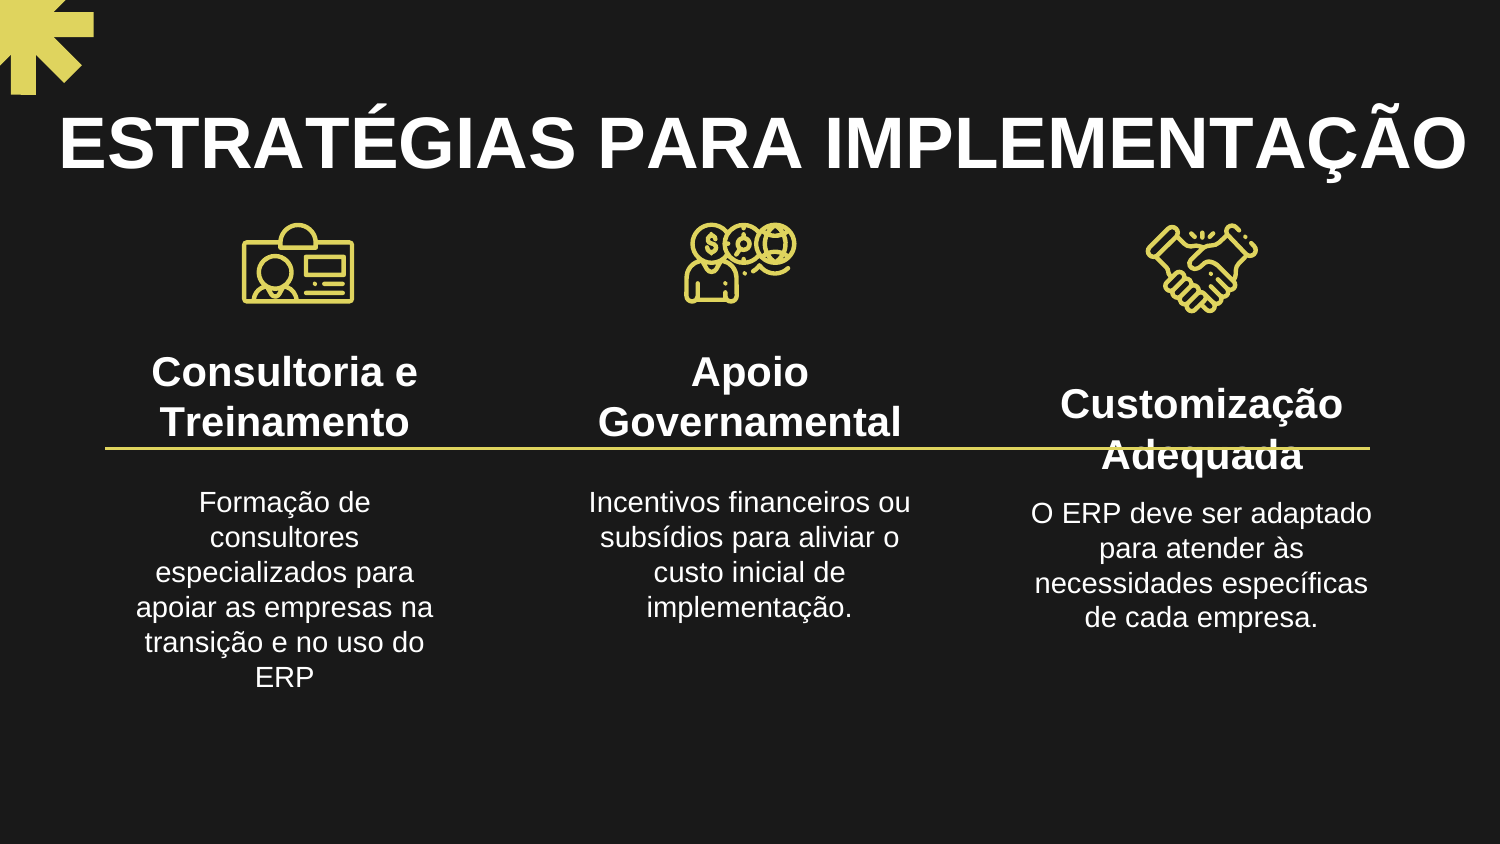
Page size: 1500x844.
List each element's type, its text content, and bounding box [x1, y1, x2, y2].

text_box [750, 263, 791, 276]
subtitle Formação de consultores especializados para apoiar as empresas na transição e no uso do ERP [104, 483, 465, 589]
subtitle O ERP deve ser adaptado para atender às necessidades específicas de cada empresa. [1021, 493, 1382, 599]
title ESTRATÉGIAS PARA IMPLEMENTAÇÃO [58, 96, 1483, 172]
text_box [241, 222, 355, 304]
title Consultoria e Treinamento [104, 344, 465, 405]
text_box [1189, 231, 1197, 240]
text_box [1207, 231, 1216, 240]
text_box [1200, 230, 1205, 240]
text_box [684, 222, 797, 304]
title Customização Adequada [1021, 362, 1382, 423]
subtitle Incentivos financeiros ou subsídios para aliviar o custo inicial de implementação. [570, 483, 931, 589]
title Apoio Governamental [570, 344, 931, 405]
text_box [1145, 223, 1258, 314]
